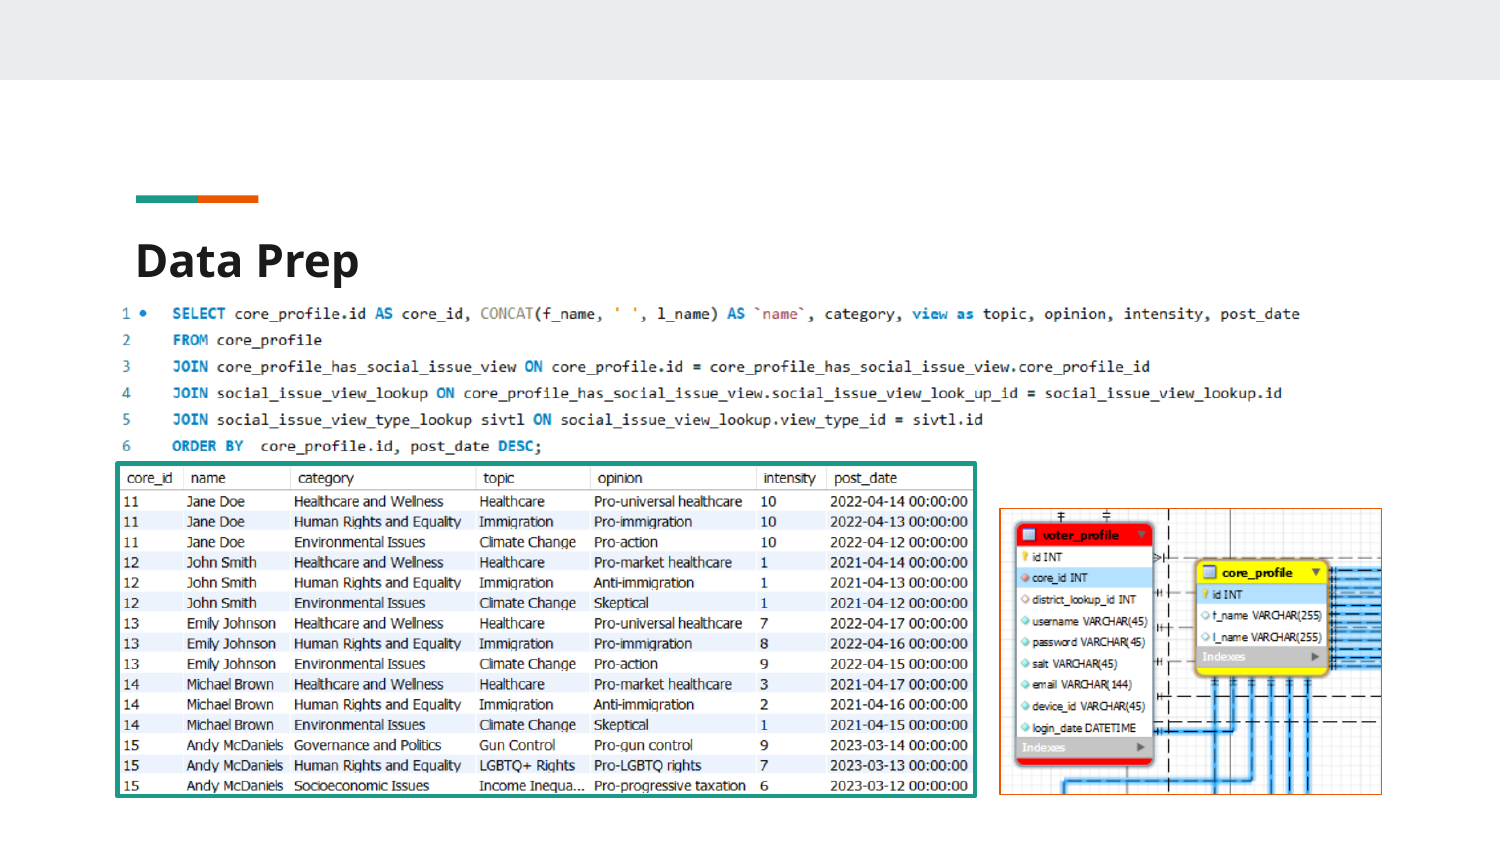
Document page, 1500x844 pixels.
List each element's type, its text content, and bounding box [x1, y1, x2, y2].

title Data Prep [119, 216, 1381, 305]
picture [1000, 509, 1381, 794]
picture [119, 299, 1323, 466]
picture [119, 465, 973, 794]
